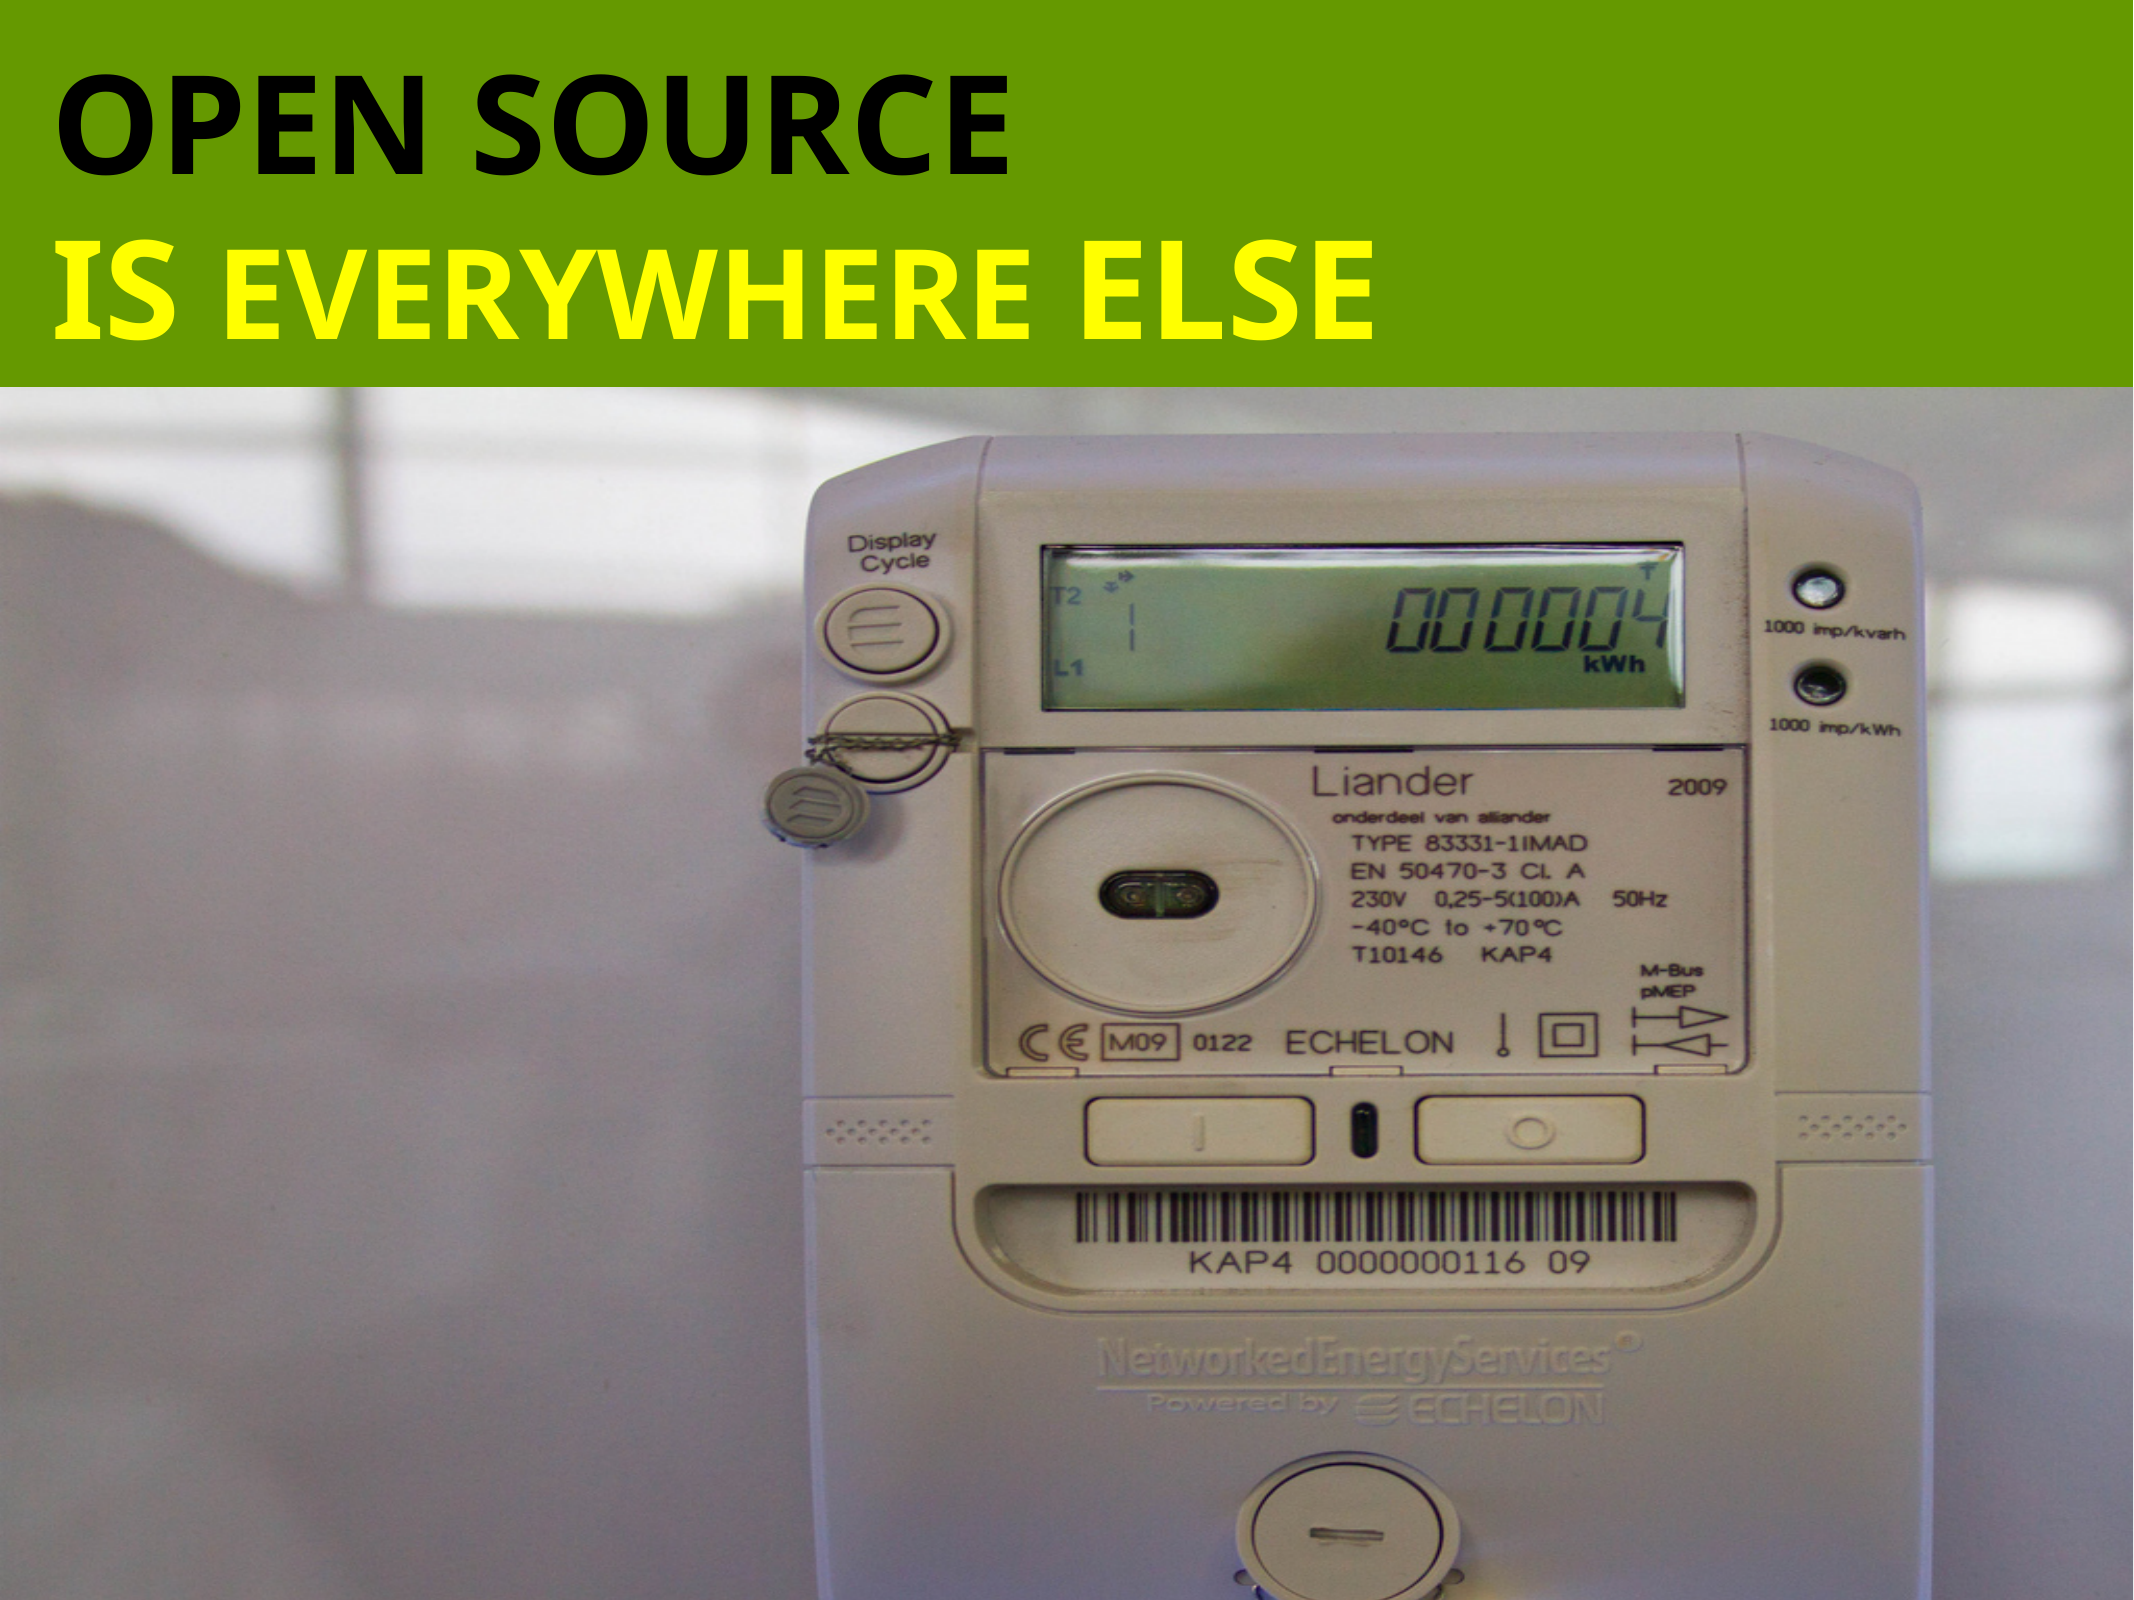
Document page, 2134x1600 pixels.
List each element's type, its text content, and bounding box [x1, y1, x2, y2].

picture [0, 387, 2134, 1600]
text_box OPEN SOURCE IS EVERYWHERE ELSE [41, 37, 1719, 387]
